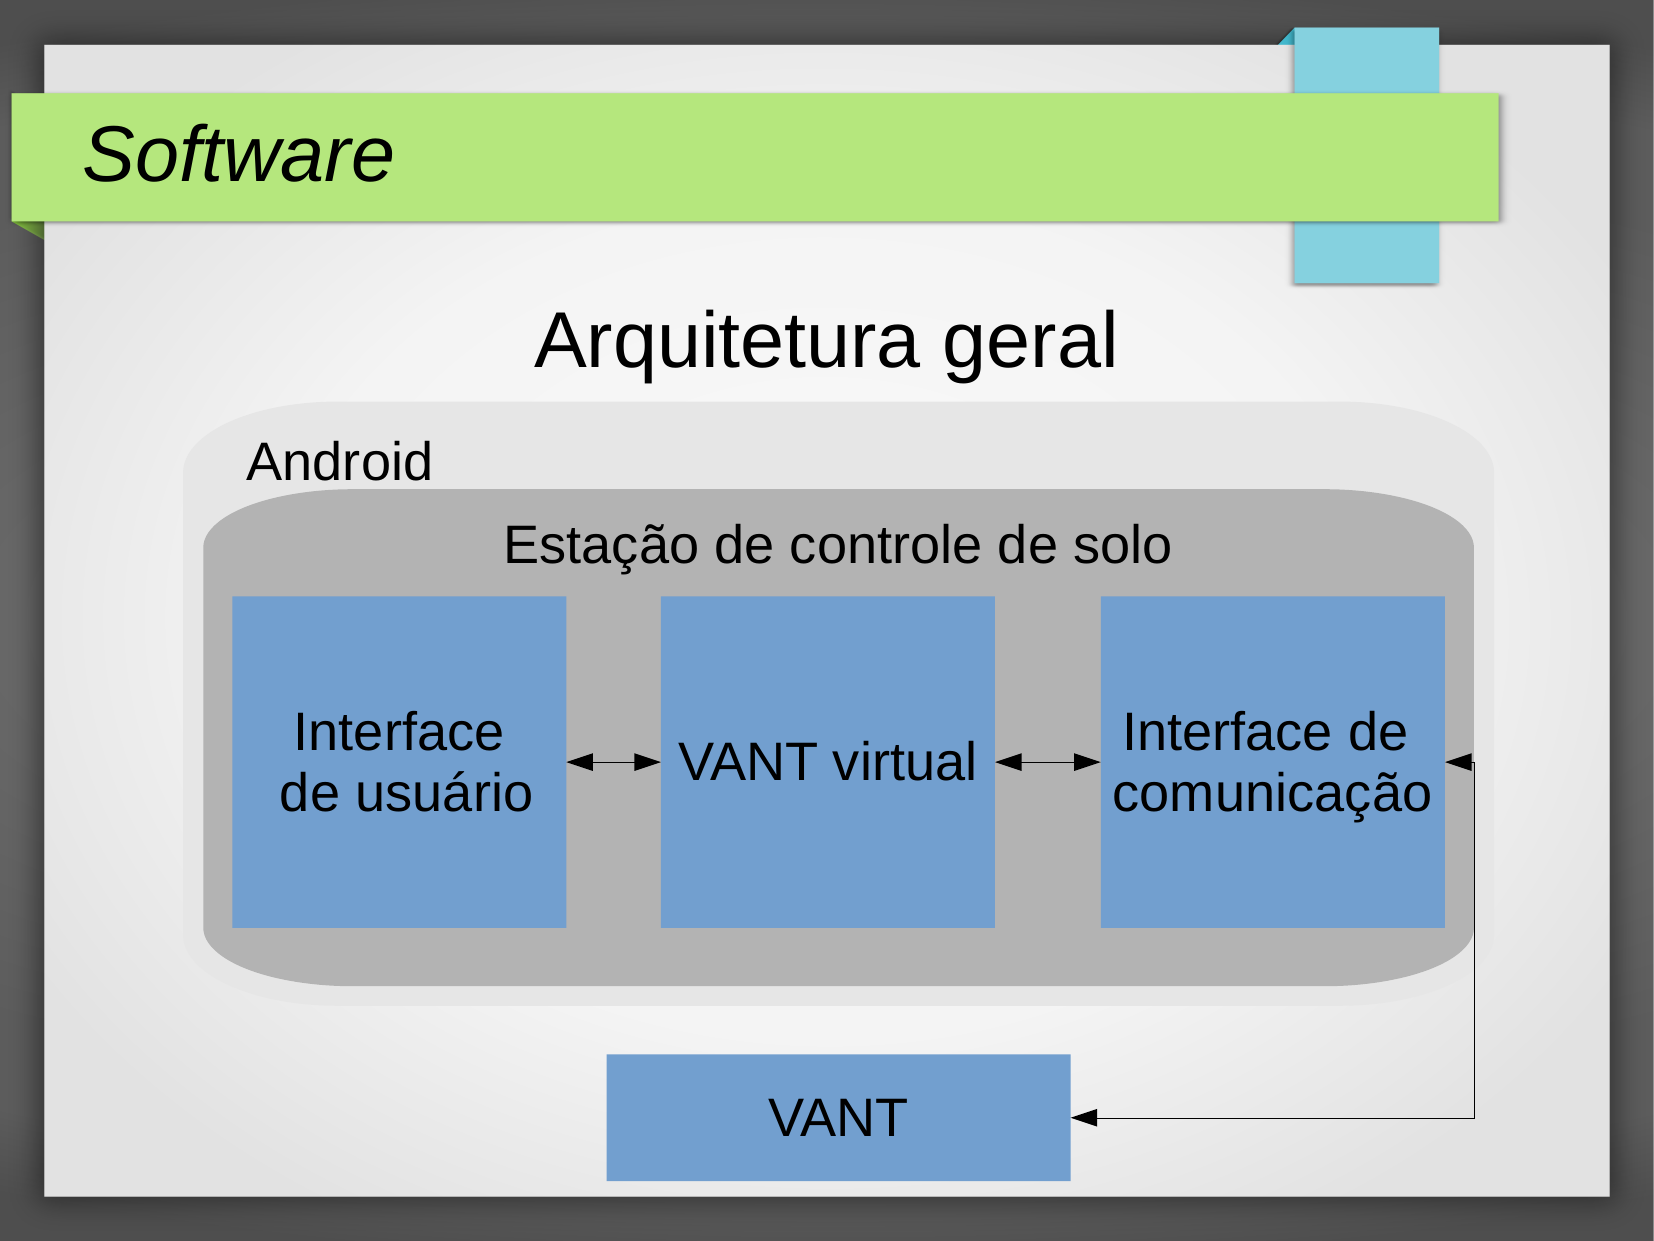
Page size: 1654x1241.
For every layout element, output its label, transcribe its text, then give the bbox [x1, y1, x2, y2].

text_box VANT [606, 1054, 1071, 1182]
picture [0, 0, 1654, 1241]
title Software [82, 94, 1264, 213]
text_box Interface de comunicação [1100, 596, 1445, 928]
text_box Interface de usuário [232, 596, 567, 928]
text_box Android [183, 401, 1495, 1006]
text_box VANT virtual [660, 596, 995, 928]
list Arquitetura geral [82, 295, 1571, 438]
text_box Estação de controle de solo [203, 489, 1474, 987]
